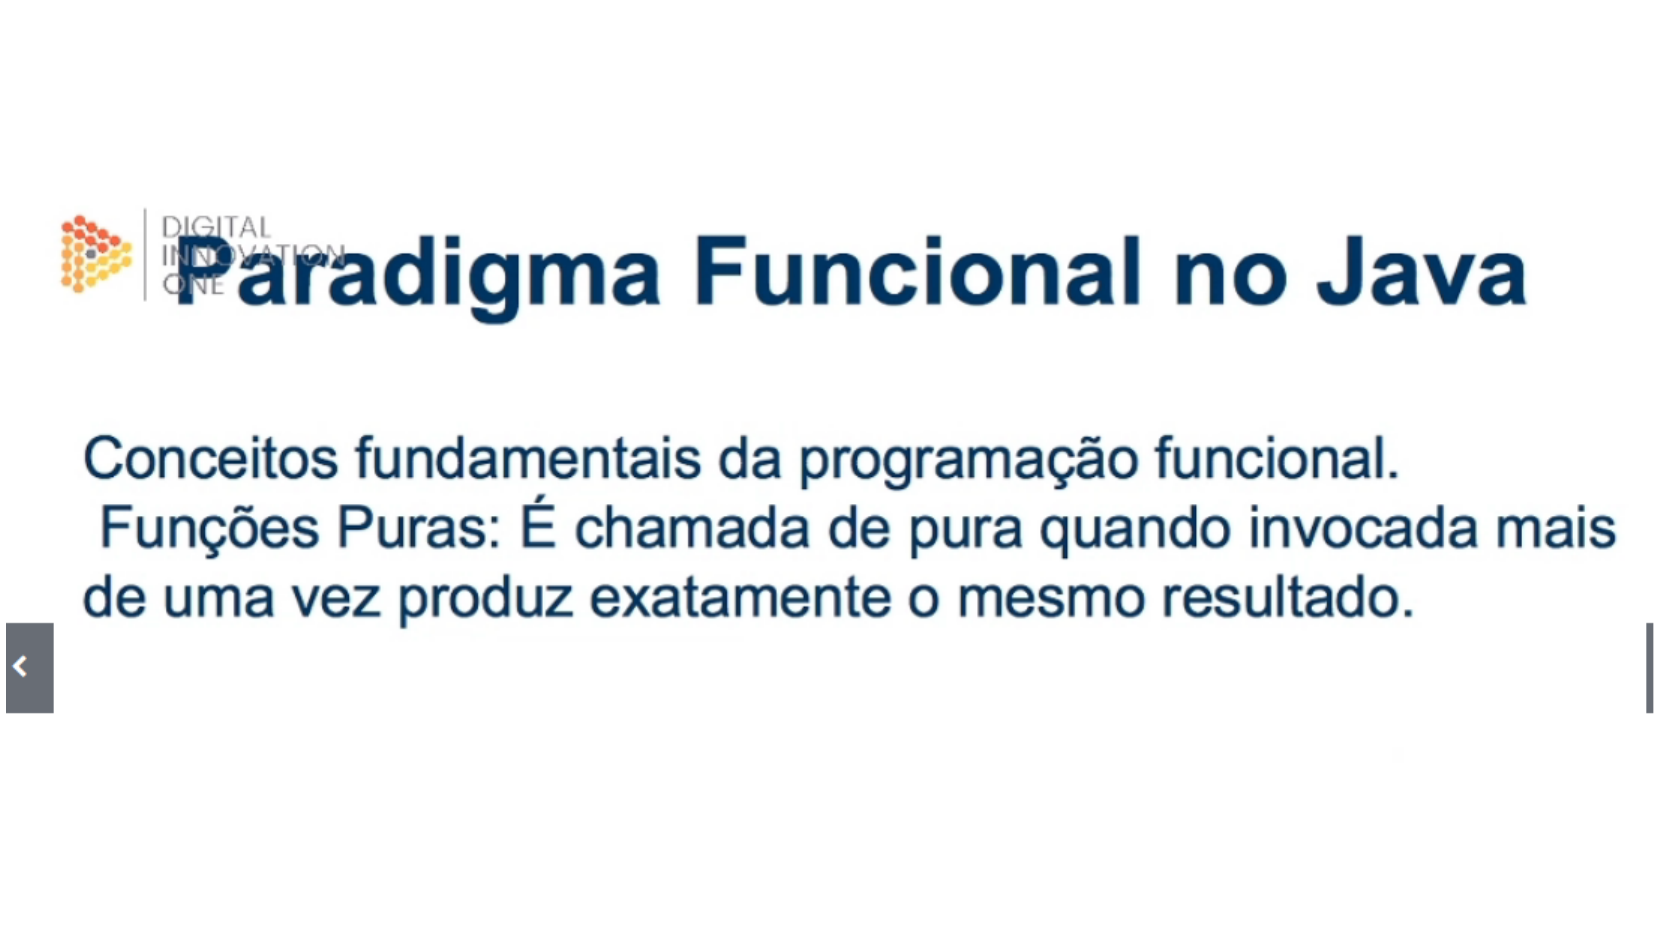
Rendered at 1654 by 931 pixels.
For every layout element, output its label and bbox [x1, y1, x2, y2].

picture [6, 159, 1654, 778]
